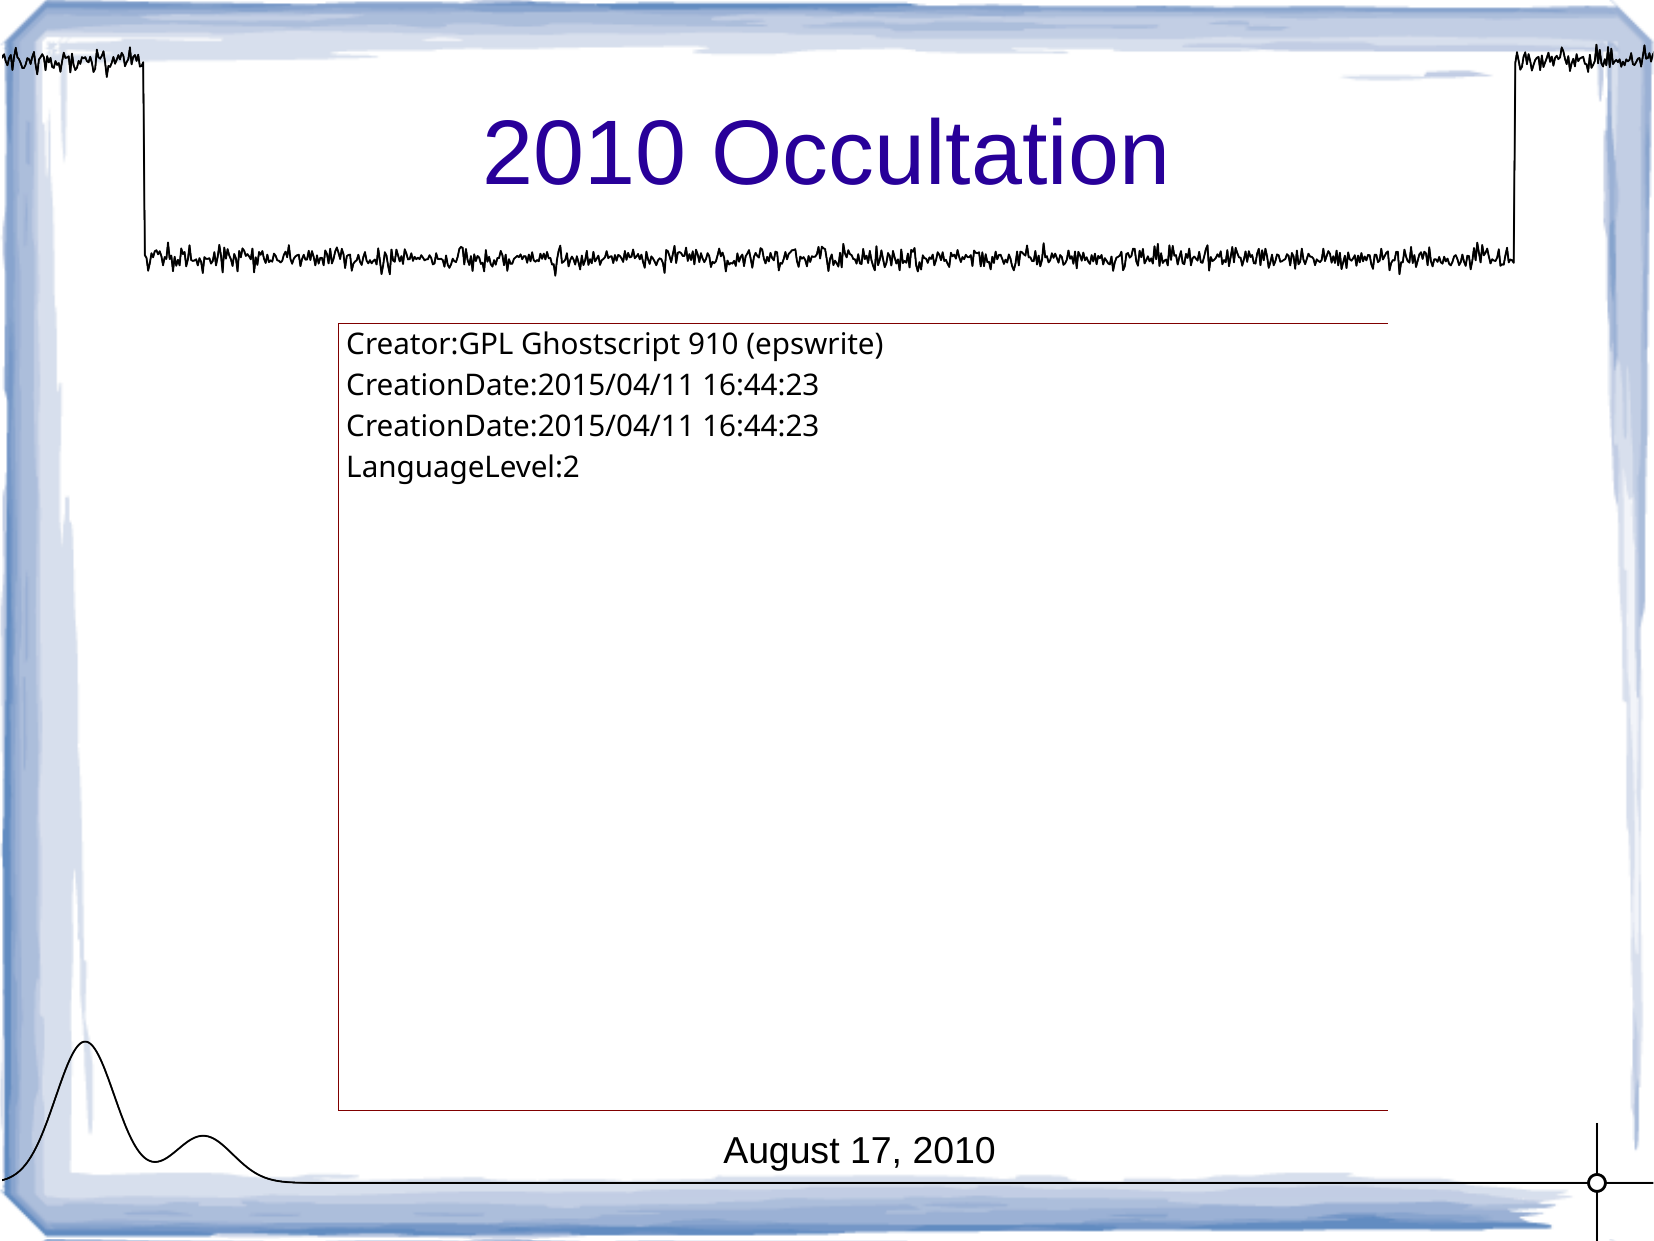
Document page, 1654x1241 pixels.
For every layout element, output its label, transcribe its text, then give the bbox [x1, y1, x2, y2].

picture [0, 0, 1654, 1241]
text_box August 17, 2010 [708, 1122, 1011, 1179]
